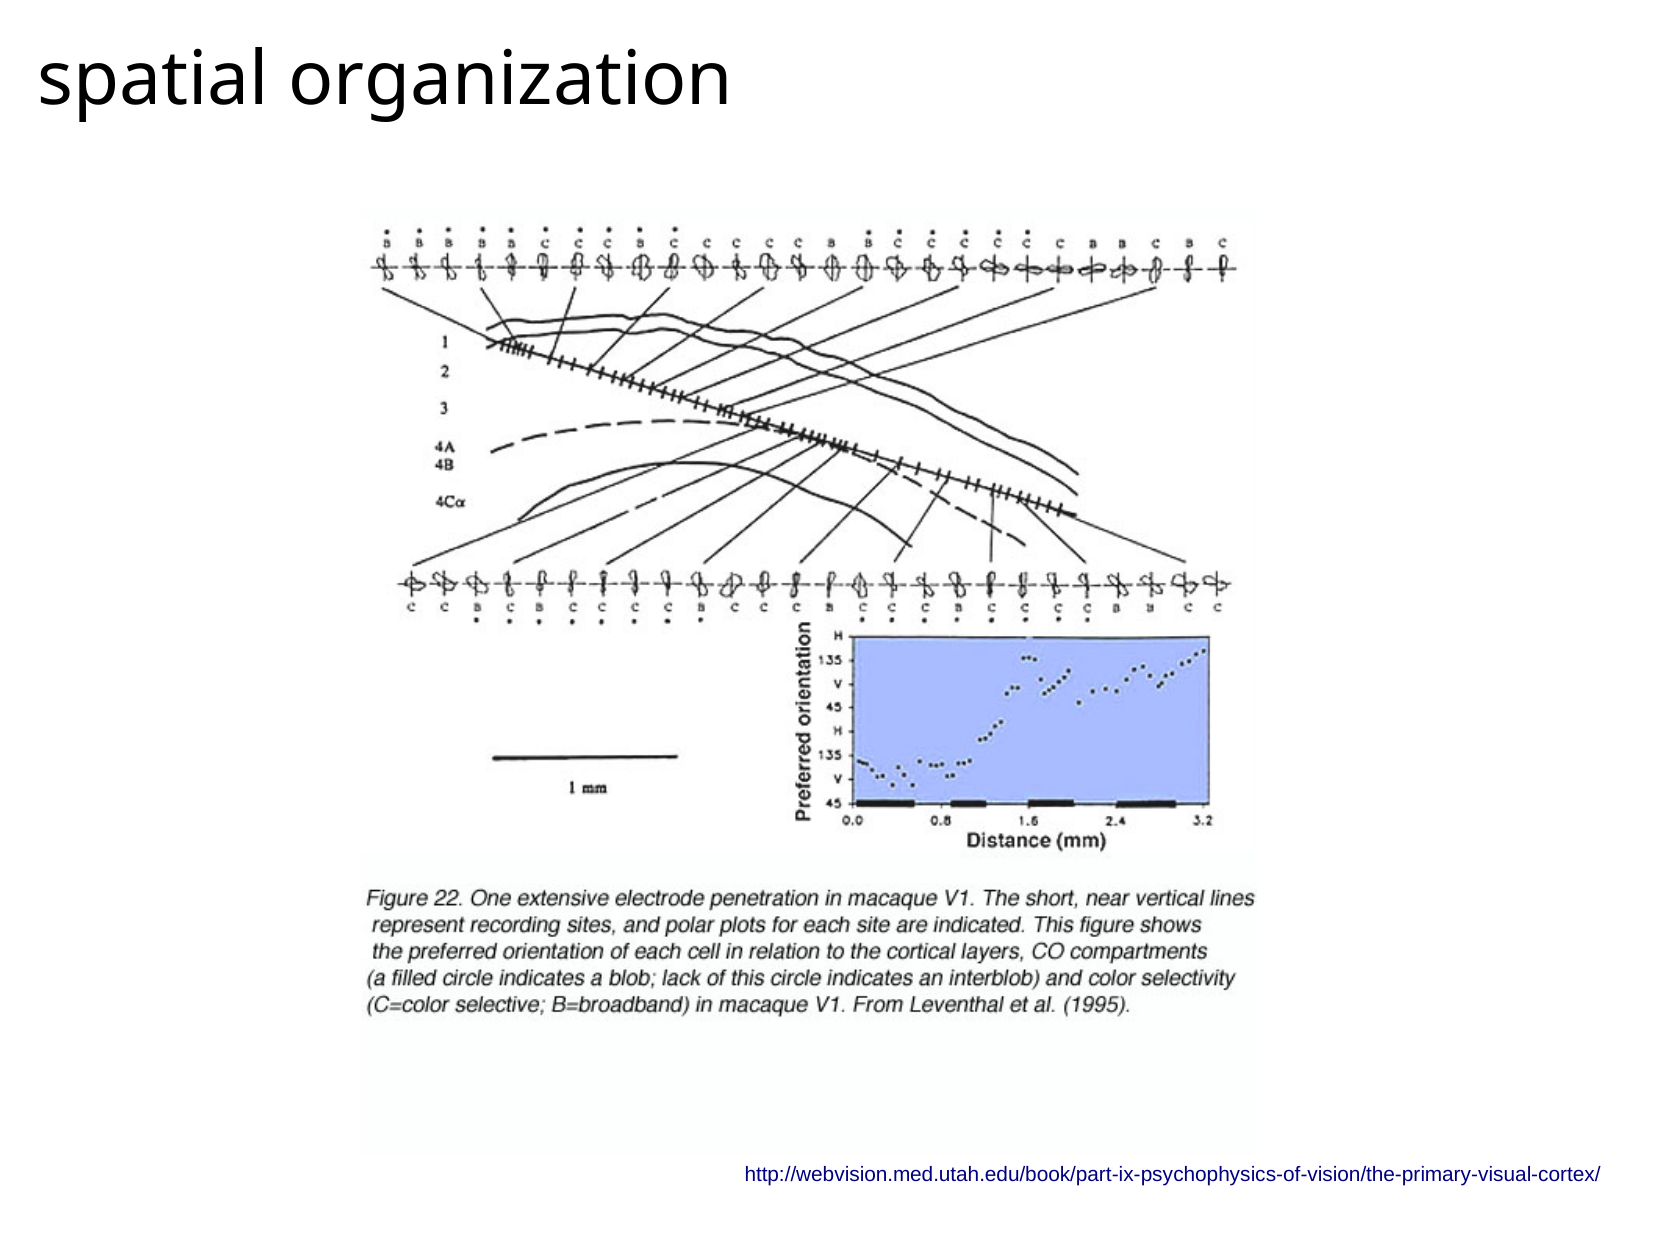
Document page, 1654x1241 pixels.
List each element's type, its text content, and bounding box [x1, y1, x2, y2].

title spatial organization [37, 0, 1613, 151]
picture [361, 208, 1257, 1156]
text_box http://webvision.med.utah.edu/book/part-ix-psychophysics-of-vision/the-primary-visual-cortex/ [729, 1155, 1616, 1194]
